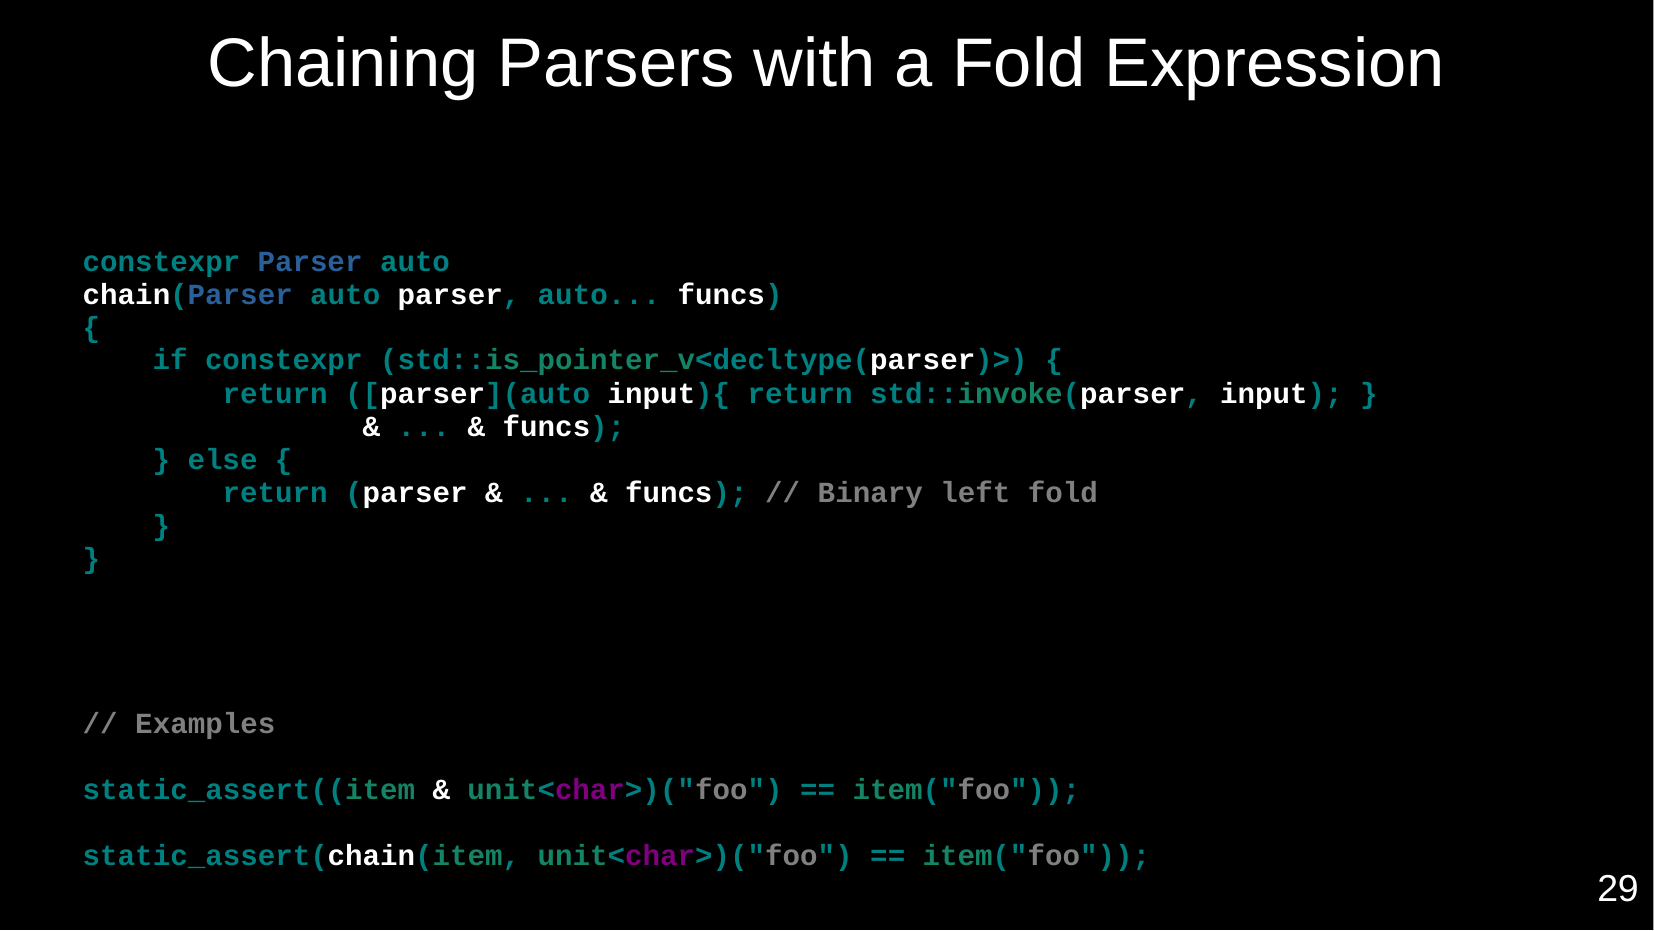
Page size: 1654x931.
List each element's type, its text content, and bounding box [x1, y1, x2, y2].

text_box <number> [1024, 860, 1654, 931]
title Chaining Parsers with a Fold Expression [82, 4, 1571, 121]
text_box constexpr Parser auto chain(Parser auto parser, auto... funcs) { if constexpr (std::is_pointer_v<decltype(parser)>) { return ([parser](auto input){ return std::invoke(parser, input); } & ... & funcs); } else { return (parser & ... & funcs); // Binary left fold } } // Examples static_assert((item & unit<char>)("foo") == item("foo")); static_assert(chain(item, unit<char>)("foo") == item("foo")); [82, 133, 1571, 889]
